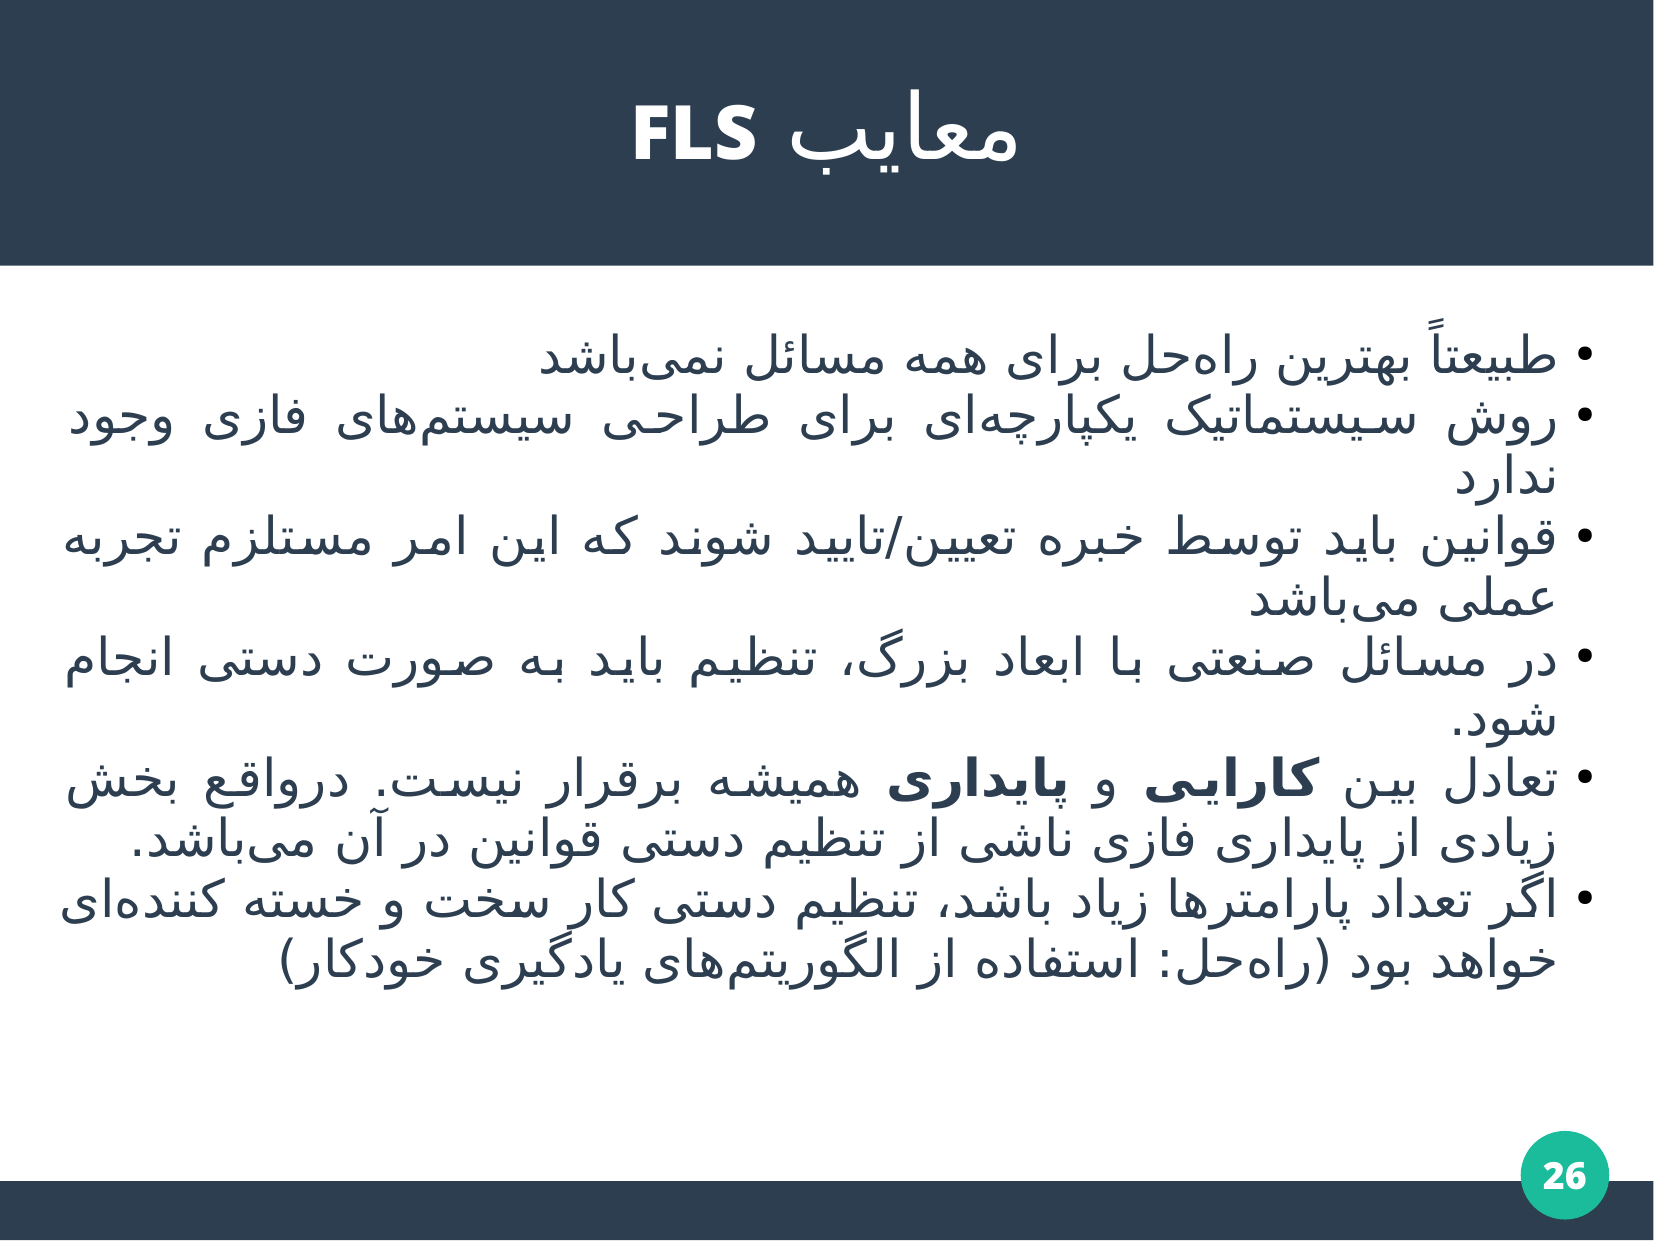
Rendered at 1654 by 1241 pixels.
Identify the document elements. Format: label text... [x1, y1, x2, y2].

subtitle طبیعتاً بهترین راه‌حل برای همه مسائل نمی‌باشد روش سیستماتیک یکپارچه‌ای برای طراحی سیستم‌های فازی وجود ندارد قوانین باید توسط خبره تعیین/تایید شوند که این امر مستلزم تجربه عملی می‌باشد در مسائل صنعتی با ابعاد بزرگ، تنظیم باید به صورت دستی انجام شود. تعادل بین کارایی و پایداری همیشه برقرار نیست. درواقع بخش زیادی از پایداری فازی ناشی از تنظیم دستی قوانین در آن می‌باشد. اگر تعداد پارامترها زیاد باشد، تنظیم دستی کار سخت و خسته کننده‌ای خواهد بود (راه‌حل: استفاده از الگوریتم‌های یادگیری خودکار) [59, 324, 1595, 1152]
title معایب FLS [59, 49, 1595, 207]
